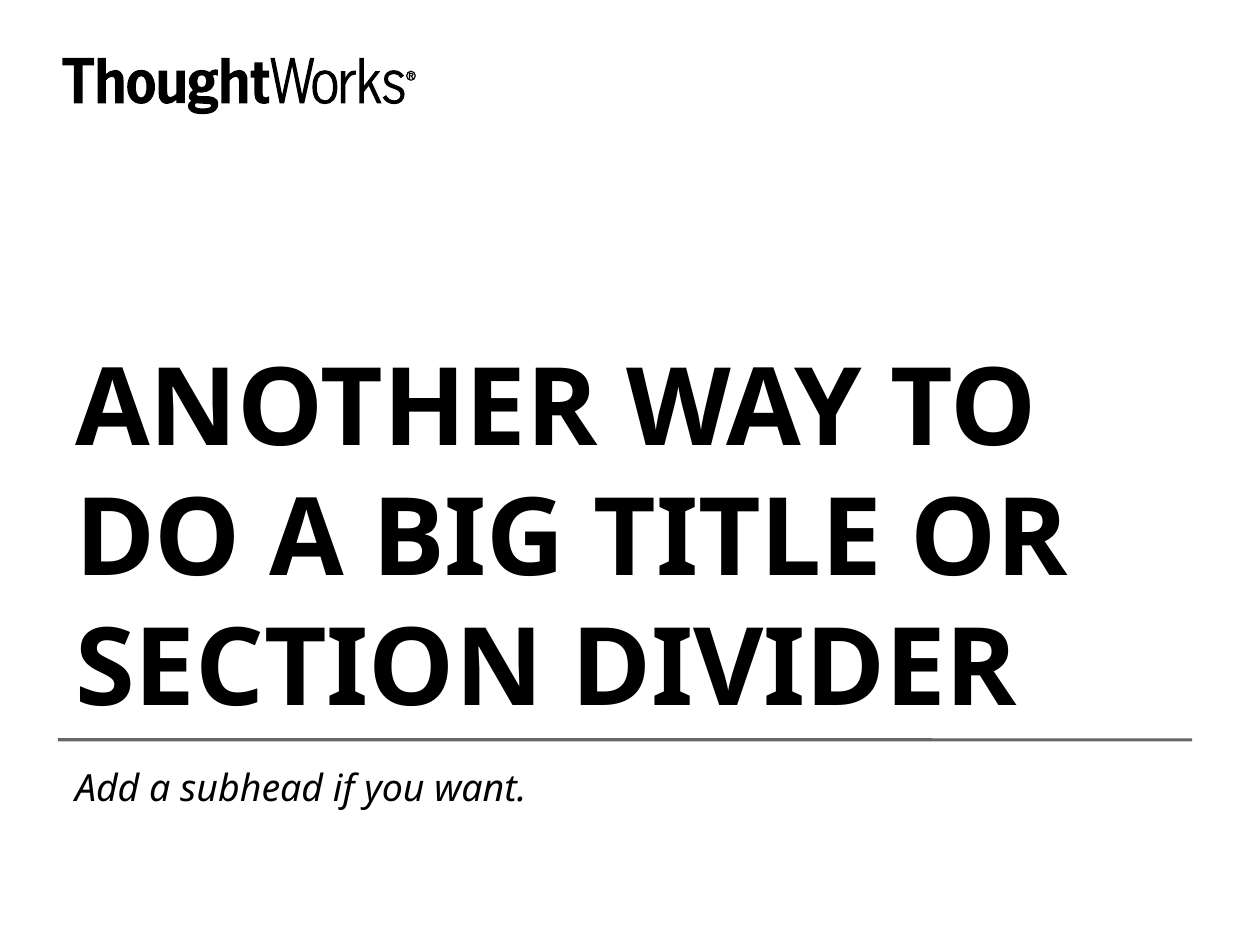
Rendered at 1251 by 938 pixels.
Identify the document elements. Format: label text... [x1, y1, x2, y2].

title ANOTHER WAY TO DO A BIG TITLE OR SECTION DIVIDER [62, 437, 1188, 740]
list Add a subhead if you want. [62, 751, 1188, 909]
